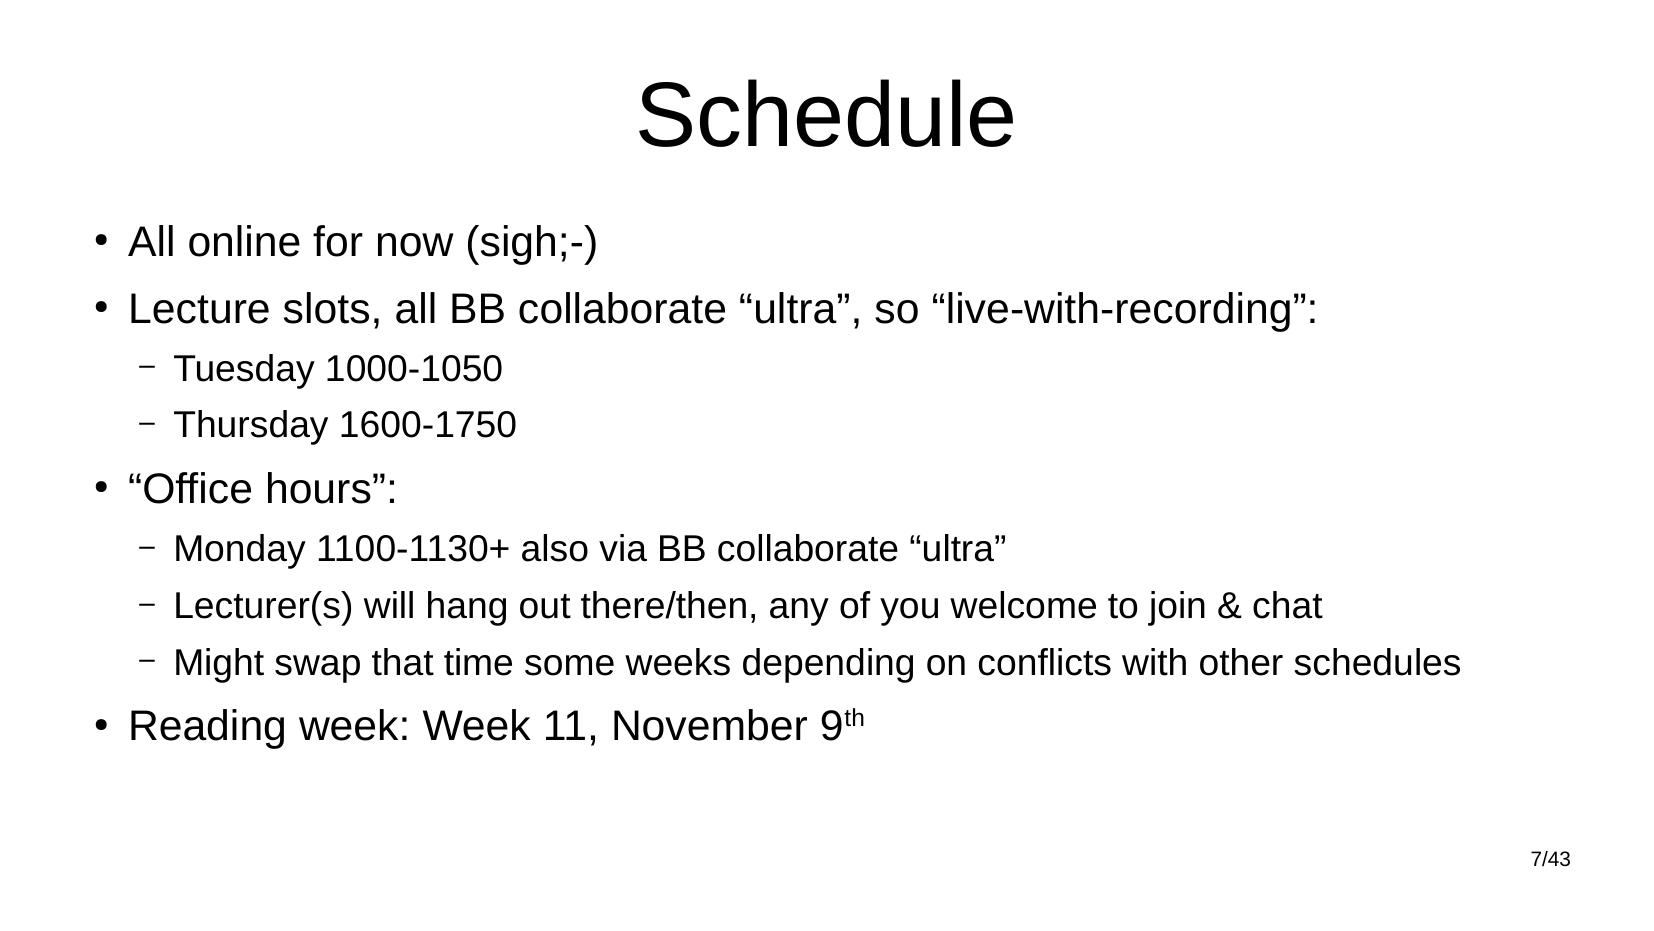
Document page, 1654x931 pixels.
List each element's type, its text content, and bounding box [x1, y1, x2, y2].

title Schedule [82, 37, 1571, 193]
list All online for now (sigh;-) Lecture slots, all BB collaborate “ultra”, so “live-with-recording”: Tuesday 1000-1050 Thursday 1600-1750 “Office hours”: Monday 1100-1130+ also via BB collaborate “ultra” Lecturer(s) will hang out there/then, any of you welcome to join & chat Might swap that time some weeks depending on conflicts with other schedules Reading week: Week 11, November 9th [82, 217, 1571, 758]
